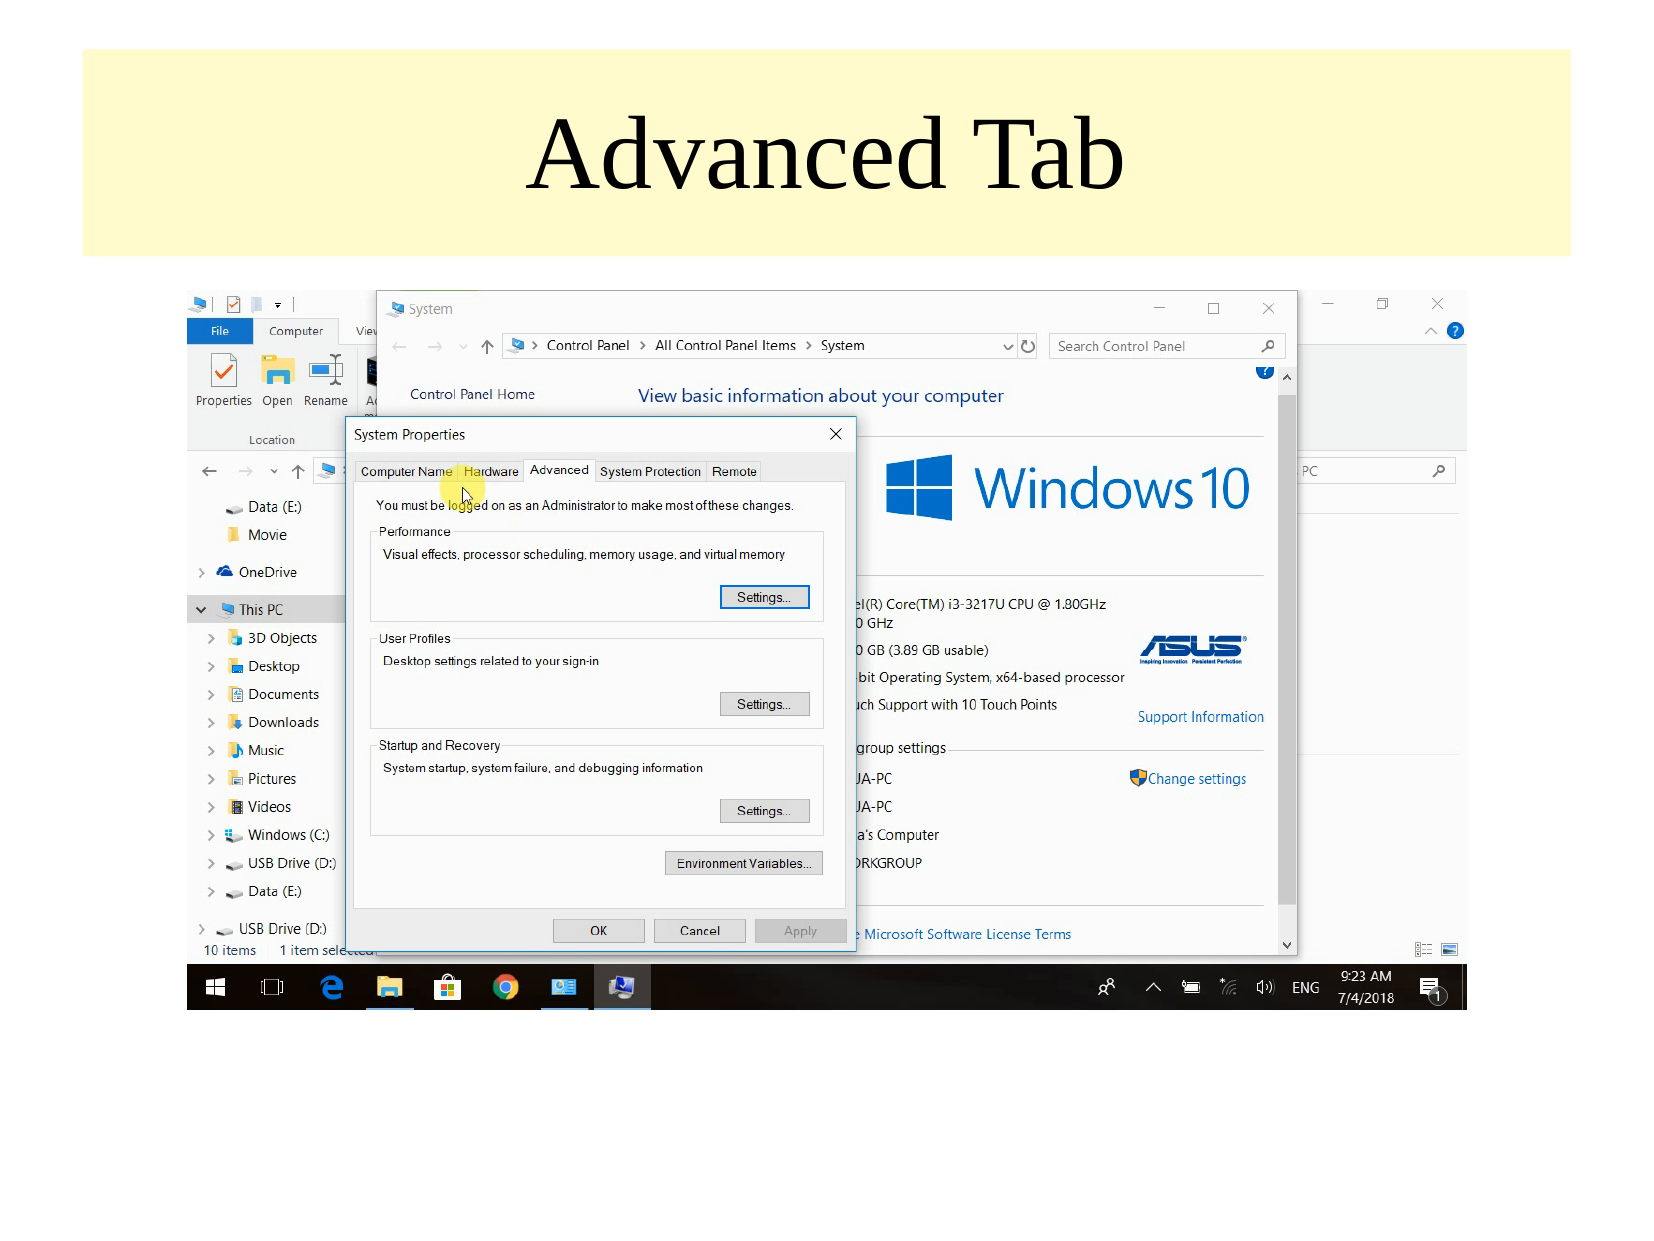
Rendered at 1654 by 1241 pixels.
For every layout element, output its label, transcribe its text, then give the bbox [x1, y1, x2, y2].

title Advanced Tab [82, 49, 1571, 257]
picture [187, 290, 1467, 1010]
